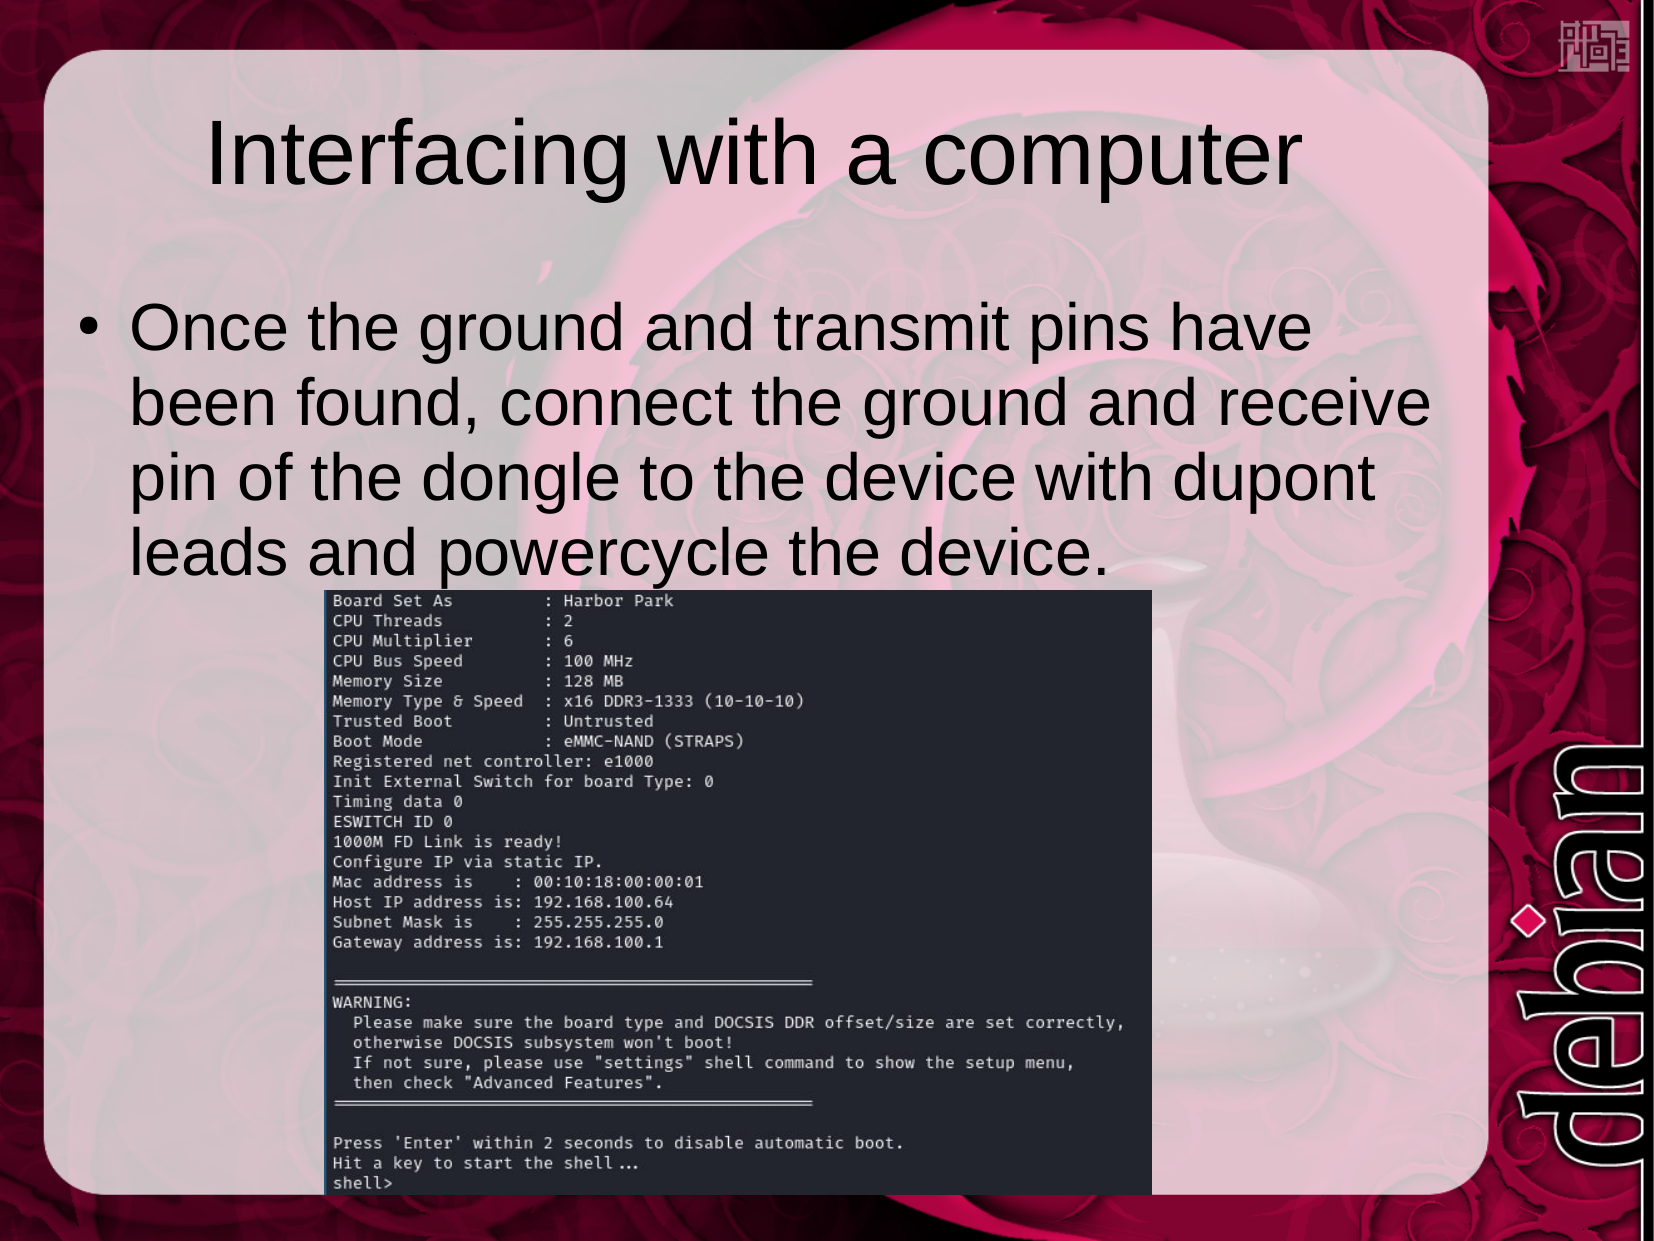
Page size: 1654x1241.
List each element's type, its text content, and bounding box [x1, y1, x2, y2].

picture [0, 0, 1654, 1241]
list Once the ground and transmit pins have been found, connect the ground and receive pin of the dongle to the device with dupont leads and powercycle the device. [59, 290, 1477, 1109]
title Interfacing with a computer [59, 49, 1477, 257]
